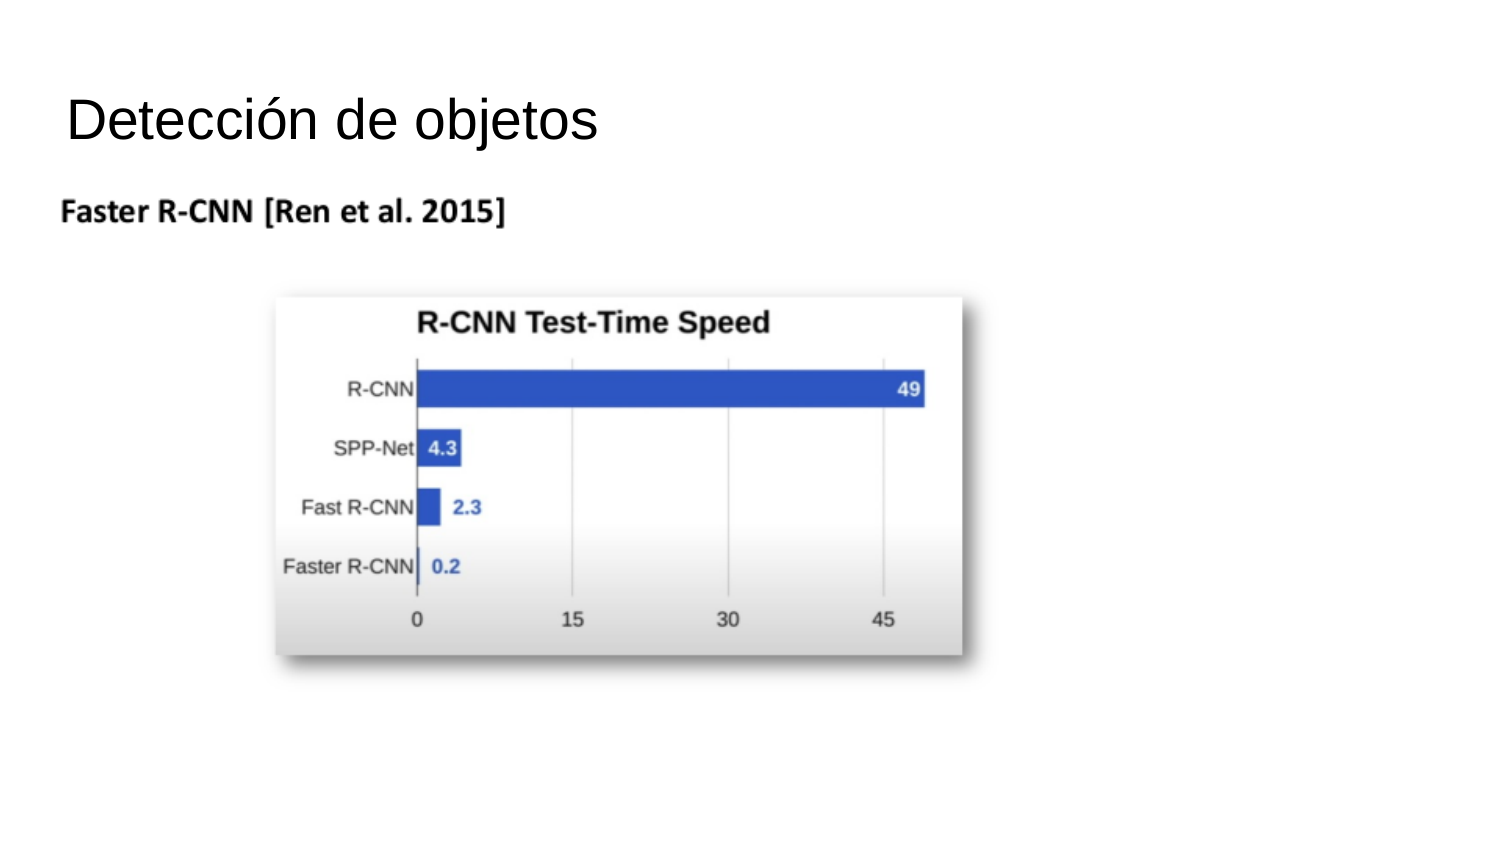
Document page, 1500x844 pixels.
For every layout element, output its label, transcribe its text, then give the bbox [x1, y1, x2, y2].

picture [51, 188, 1011, 693]
title Detección de objetos [51, 72, 1449, 167]
